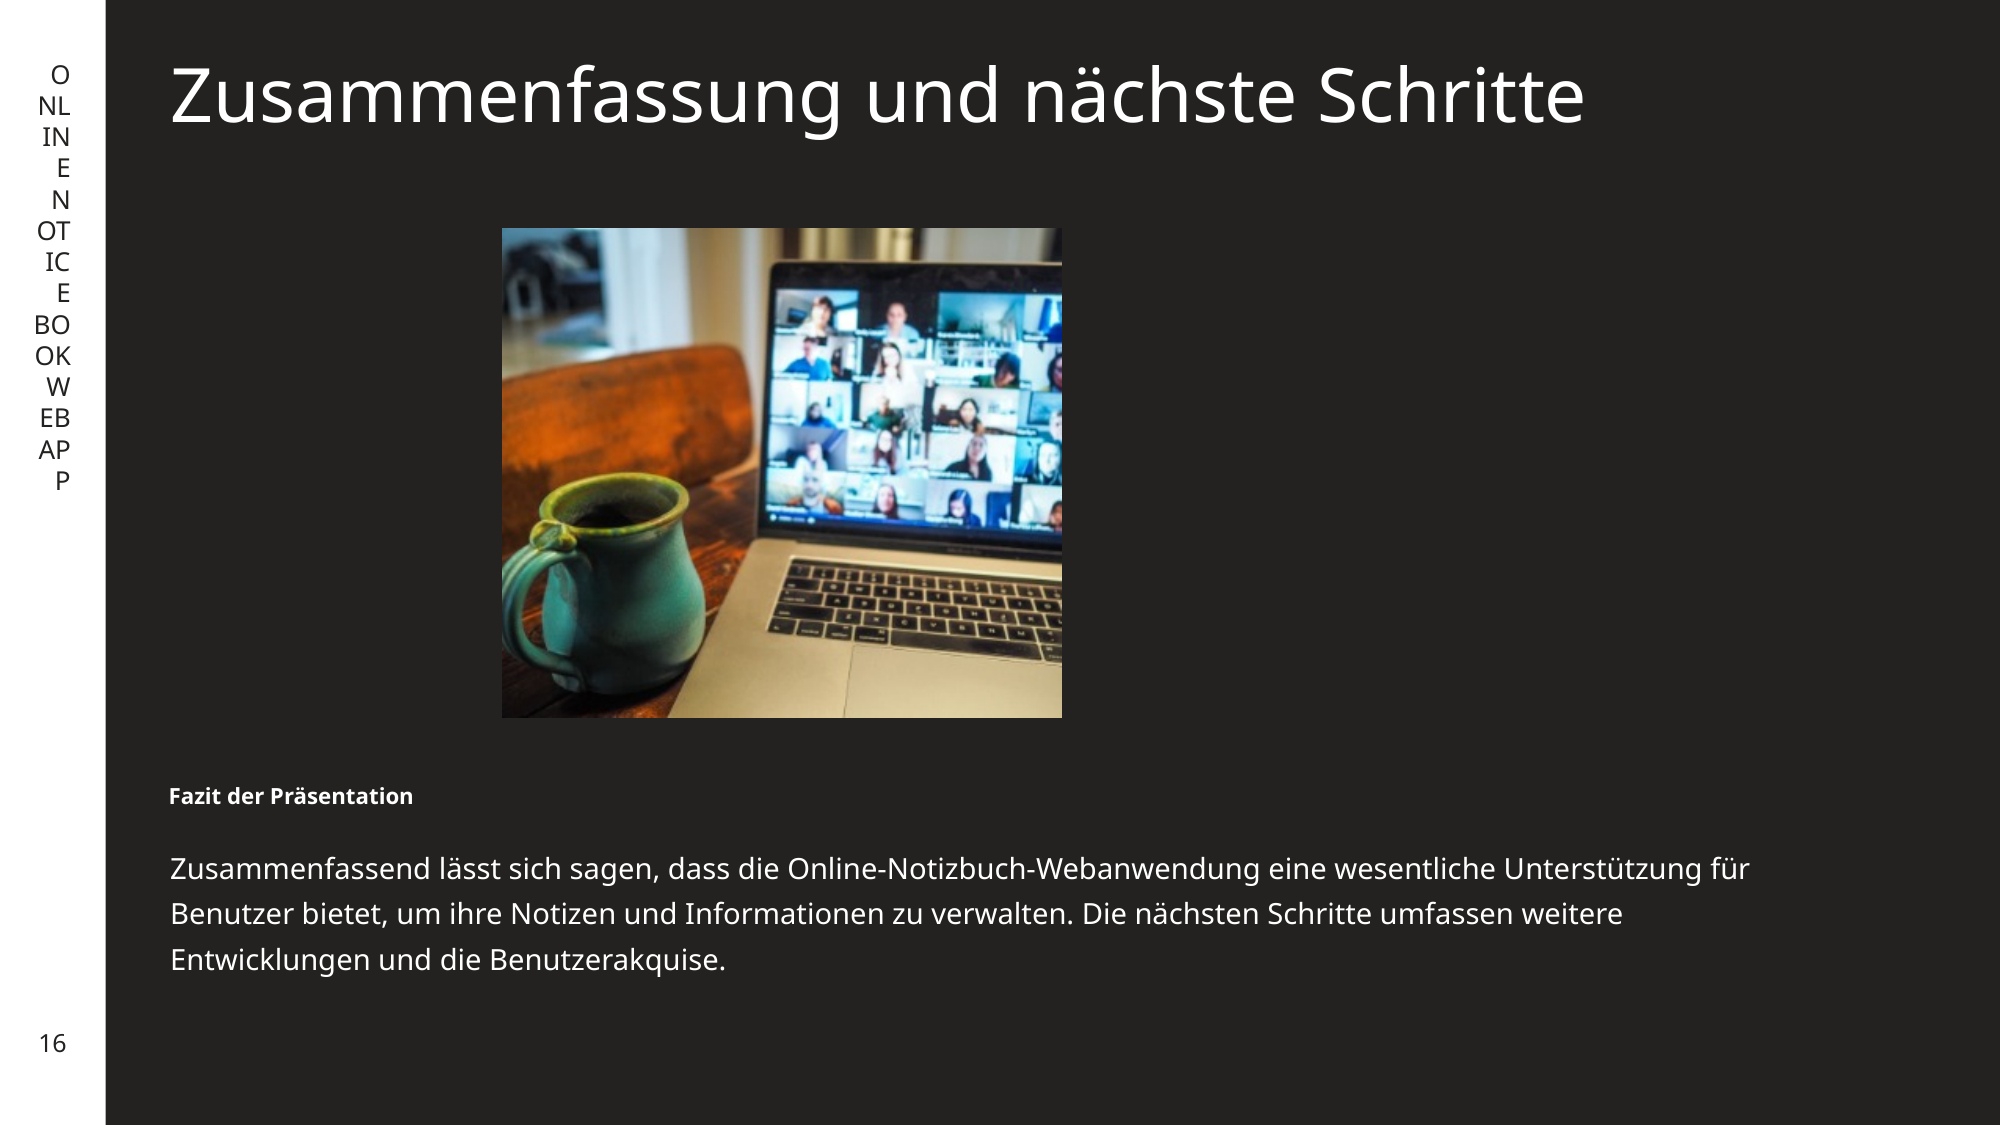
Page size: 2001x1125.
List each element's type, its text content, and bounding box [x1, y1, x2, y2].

picture [502, 228, 1062, 718]
text_box ONLINE NOTICE BOOK WEBAPP [18, 50, 86, 563]
text_box [0, 1014, 106, 1075]
list Fazit der Präsentation [153, 766, 1845, 817]
list Zusammenfassend lässt sich sagen, dass die Online-Notizbuch-Webanwendung eine wesentliche Unterstützung für Benutzer bietet, um ihre Notizen und Informationen zu verwalten. Die nächsten Schritte umfassen weitere Entwicklungen und die Benutzerakquise. [155, 832, 1847, 1055]
title Zusammenfassung und nächste Schritte [155, 50, 1847, 192]
